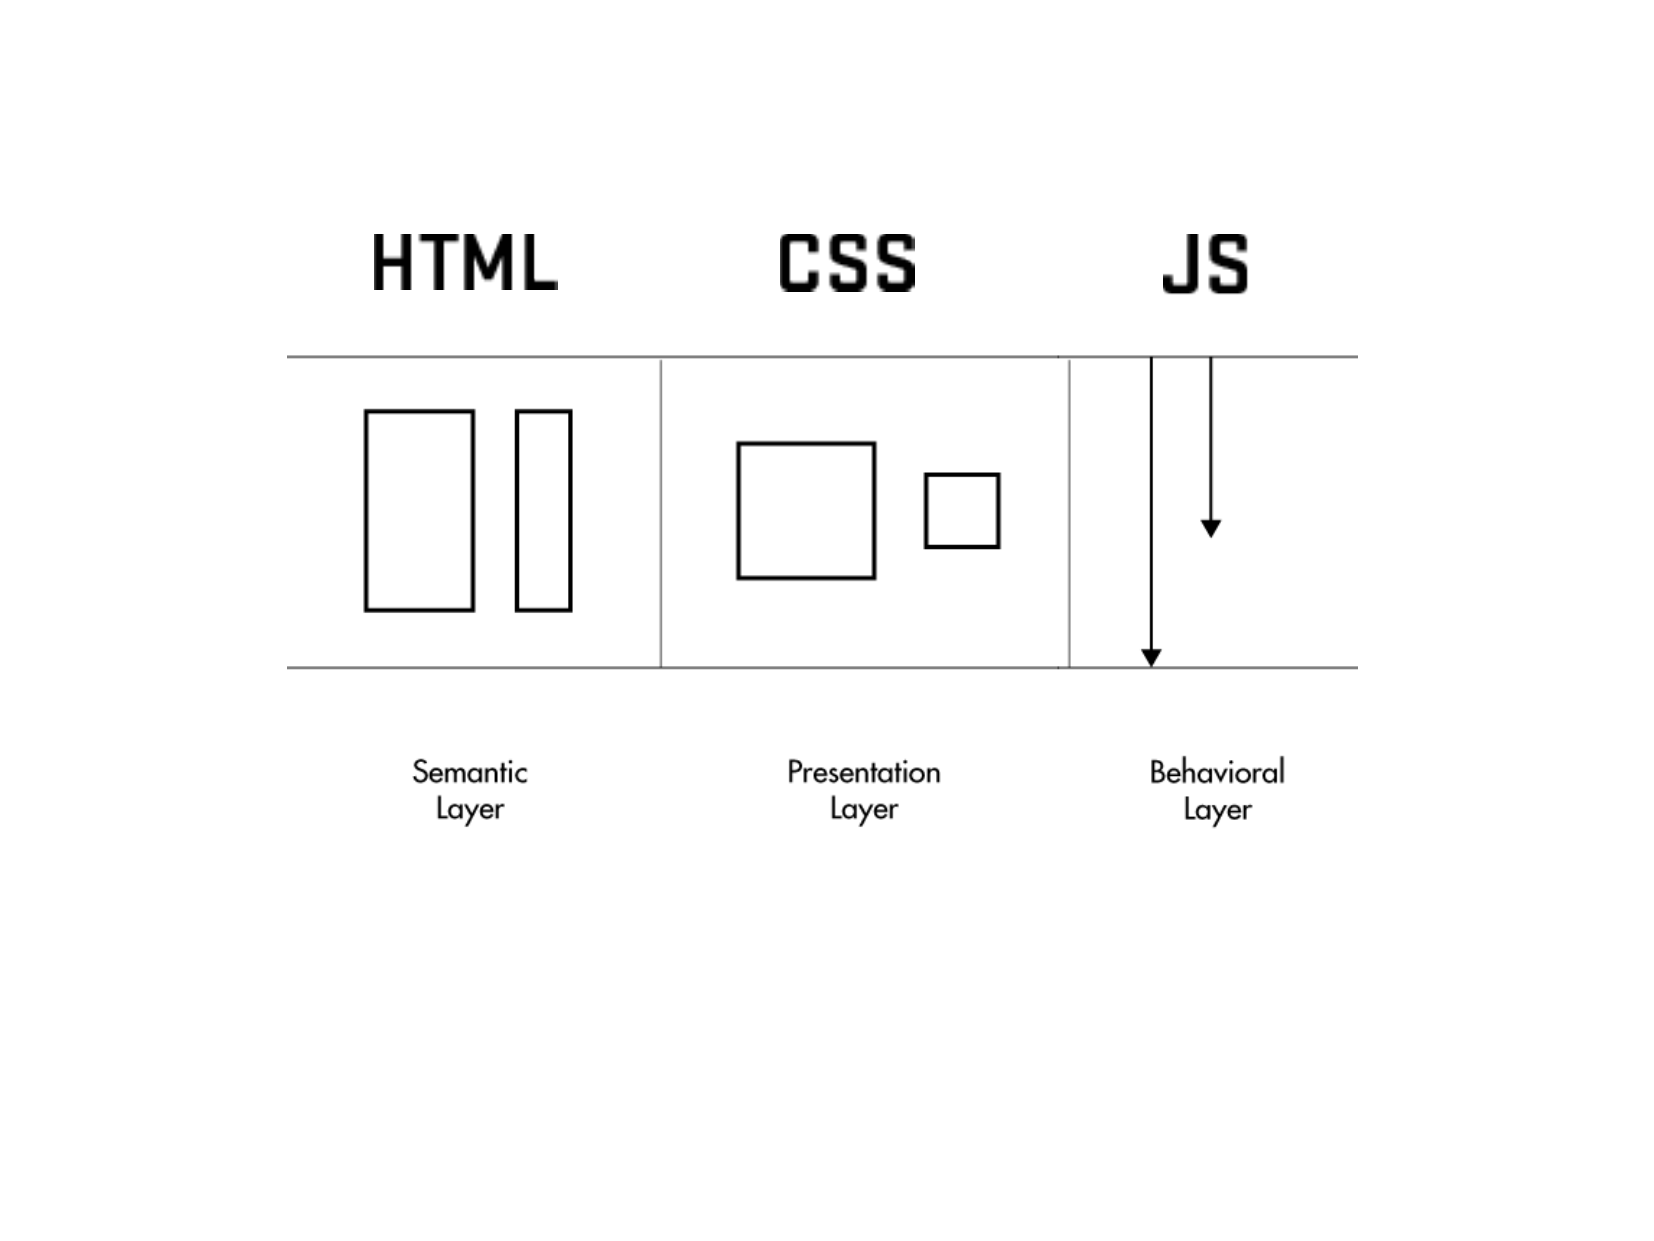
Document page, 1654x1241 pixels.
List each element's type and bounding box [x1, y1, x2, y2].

picture [374, 234, 558, 290]
picture [287, 234, 1358, 882]
